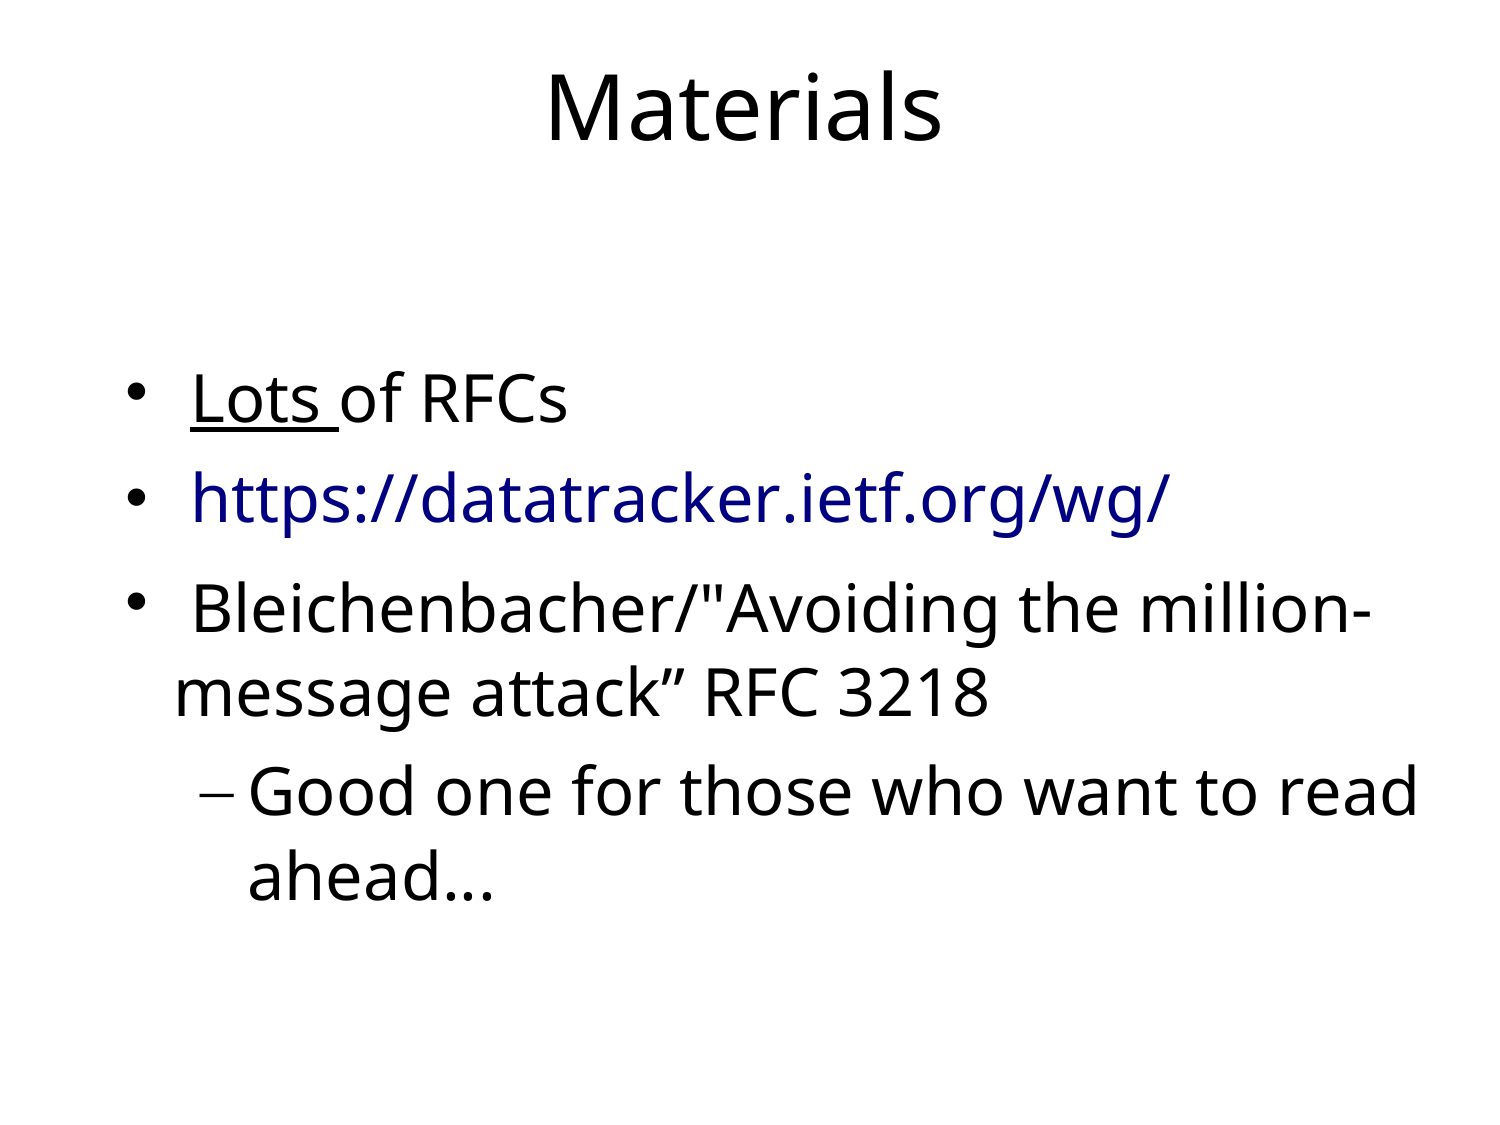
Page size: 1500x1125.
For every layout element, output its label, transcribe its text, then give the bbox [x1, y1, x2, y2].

text_box Materials [106, 10, 1382, 198]
text_box Lots of RFCs https://datatracker.ietf.org/wg/ Bleichenbacher/"Avoiding the million-message attack” RFC 3218 Good one for those who want to read ahead... [110, 343, 1449, 945]
